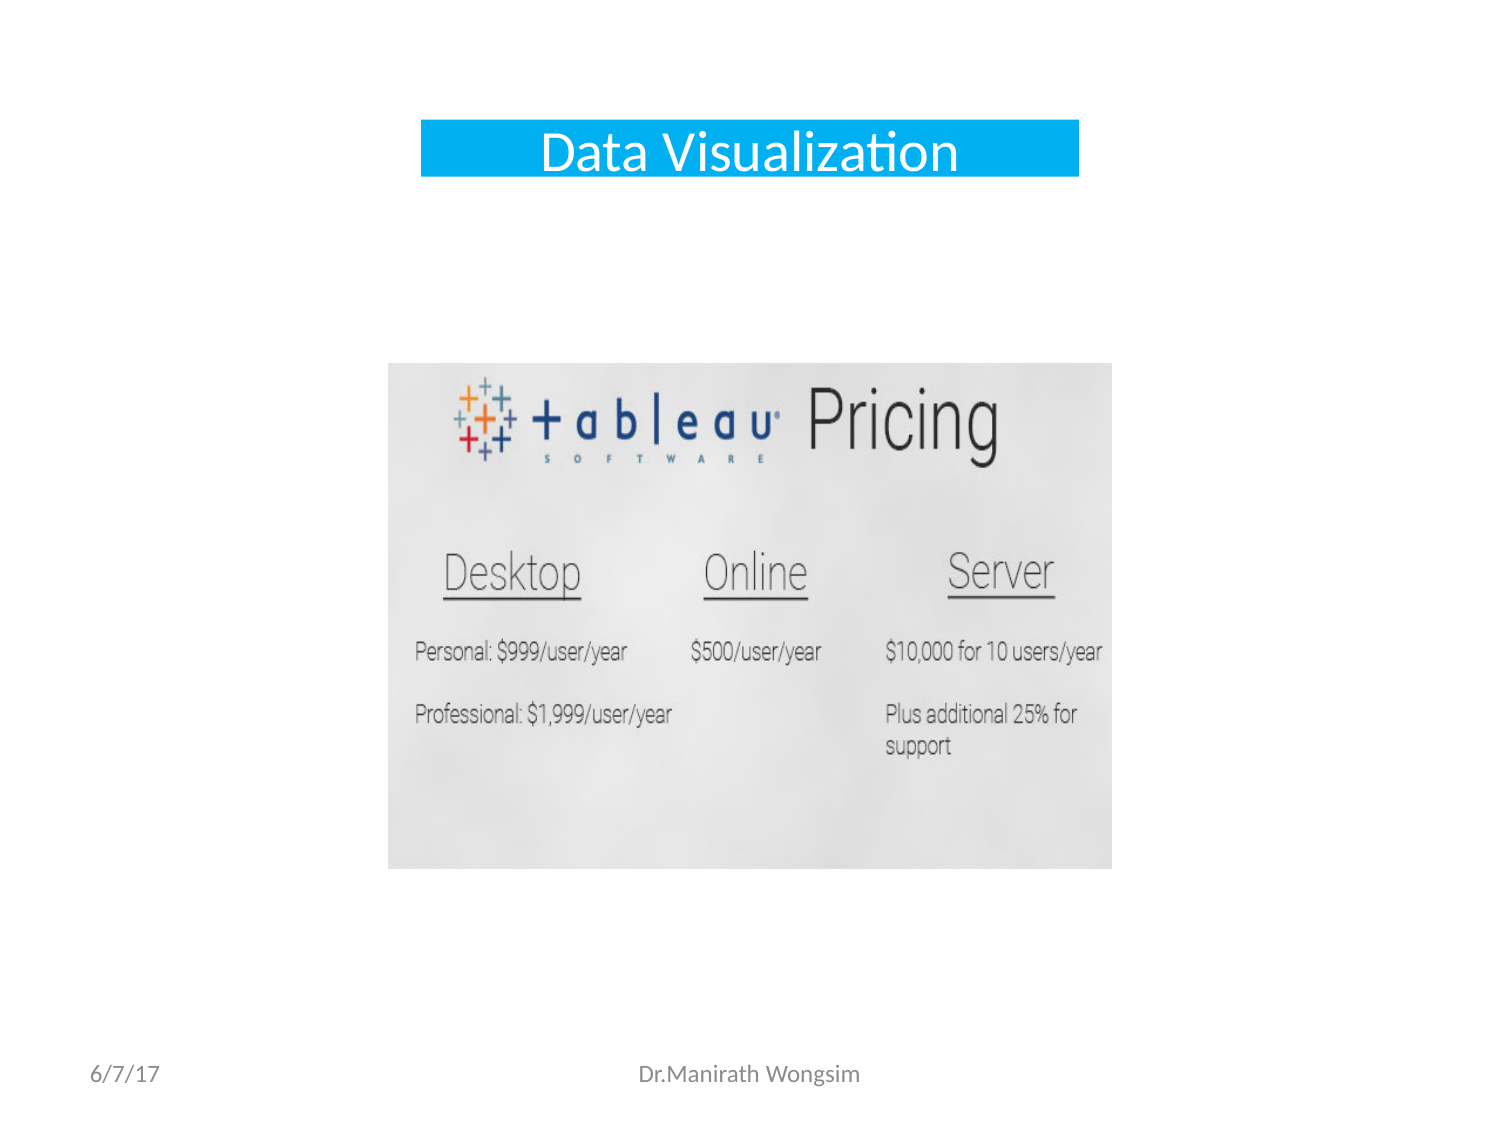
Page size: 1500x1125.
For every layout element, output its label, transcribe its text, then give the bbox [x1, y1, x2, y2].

picture [388, 363, 1112, 869]
text_box Dr.Manirath Wongsim [512, 1042, 988, 1103]
text_box Data Visualization [421, 119, 1079, 177]
text_box 06/07/2017 [74, 1042, 425, 1103]
